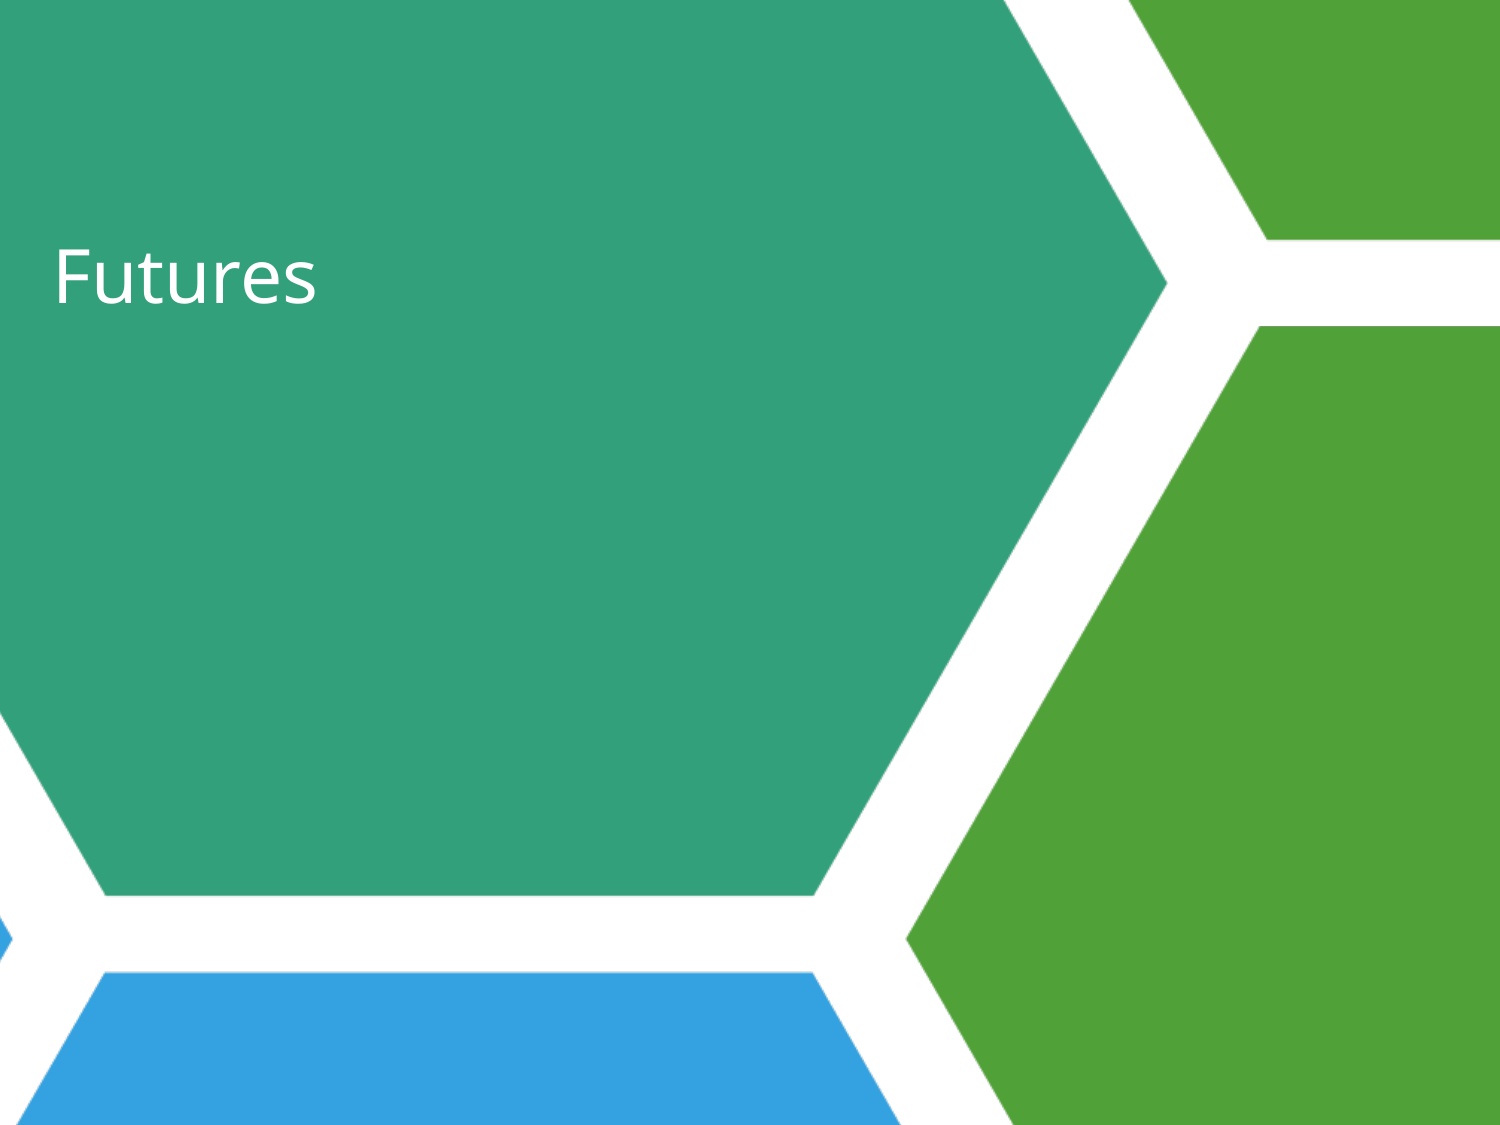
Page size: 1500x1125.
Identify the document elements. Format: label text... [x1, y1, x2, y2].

title Futures [52, 147, 1099, 401]
picture [0, 0, 1500, 1125]
